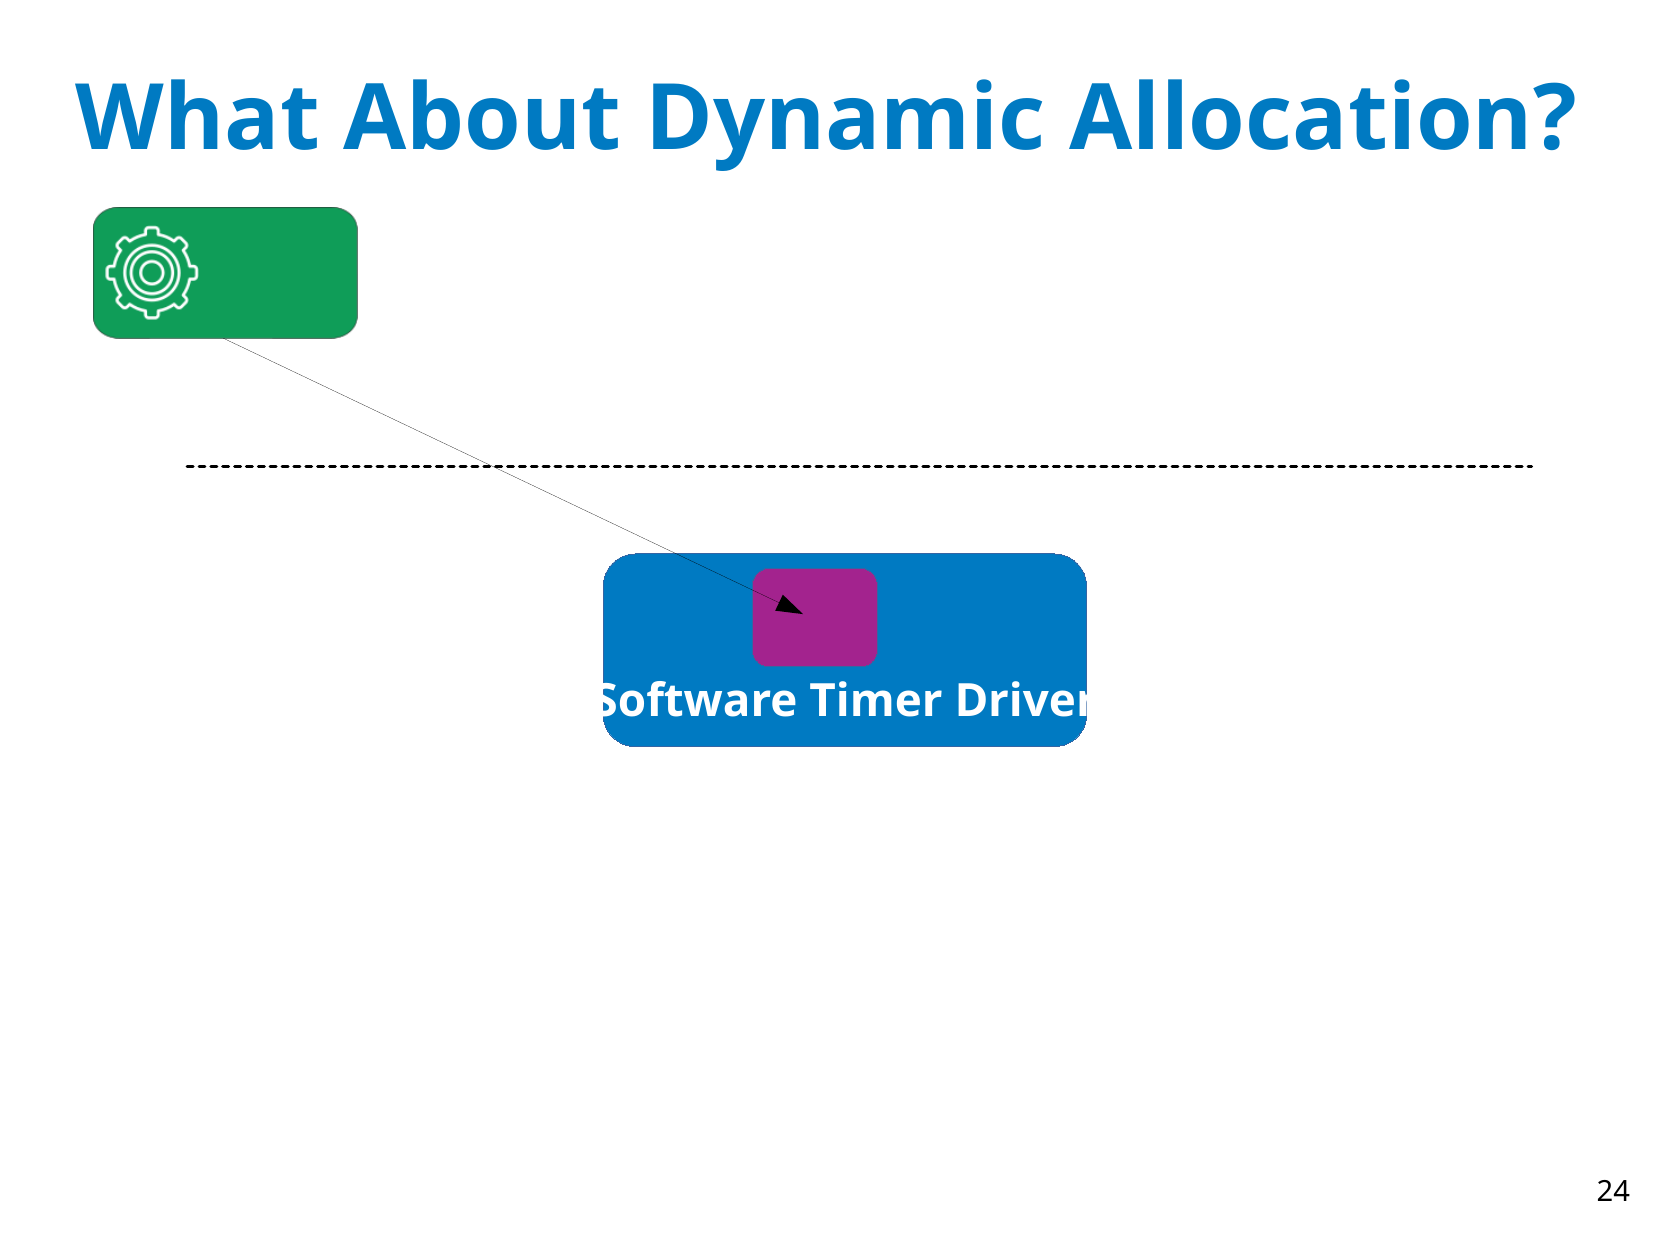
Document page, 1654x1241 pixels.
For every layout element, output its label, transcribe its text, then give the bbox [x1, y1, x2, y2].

text_box What About Dynamic Allocation? [0, 0, 1654, 237]
text_box Software Timer Driver [603, 553, 1087, 747]
picture [93, 207, 358, 339]
text_box [752, 568, 878, 667]
